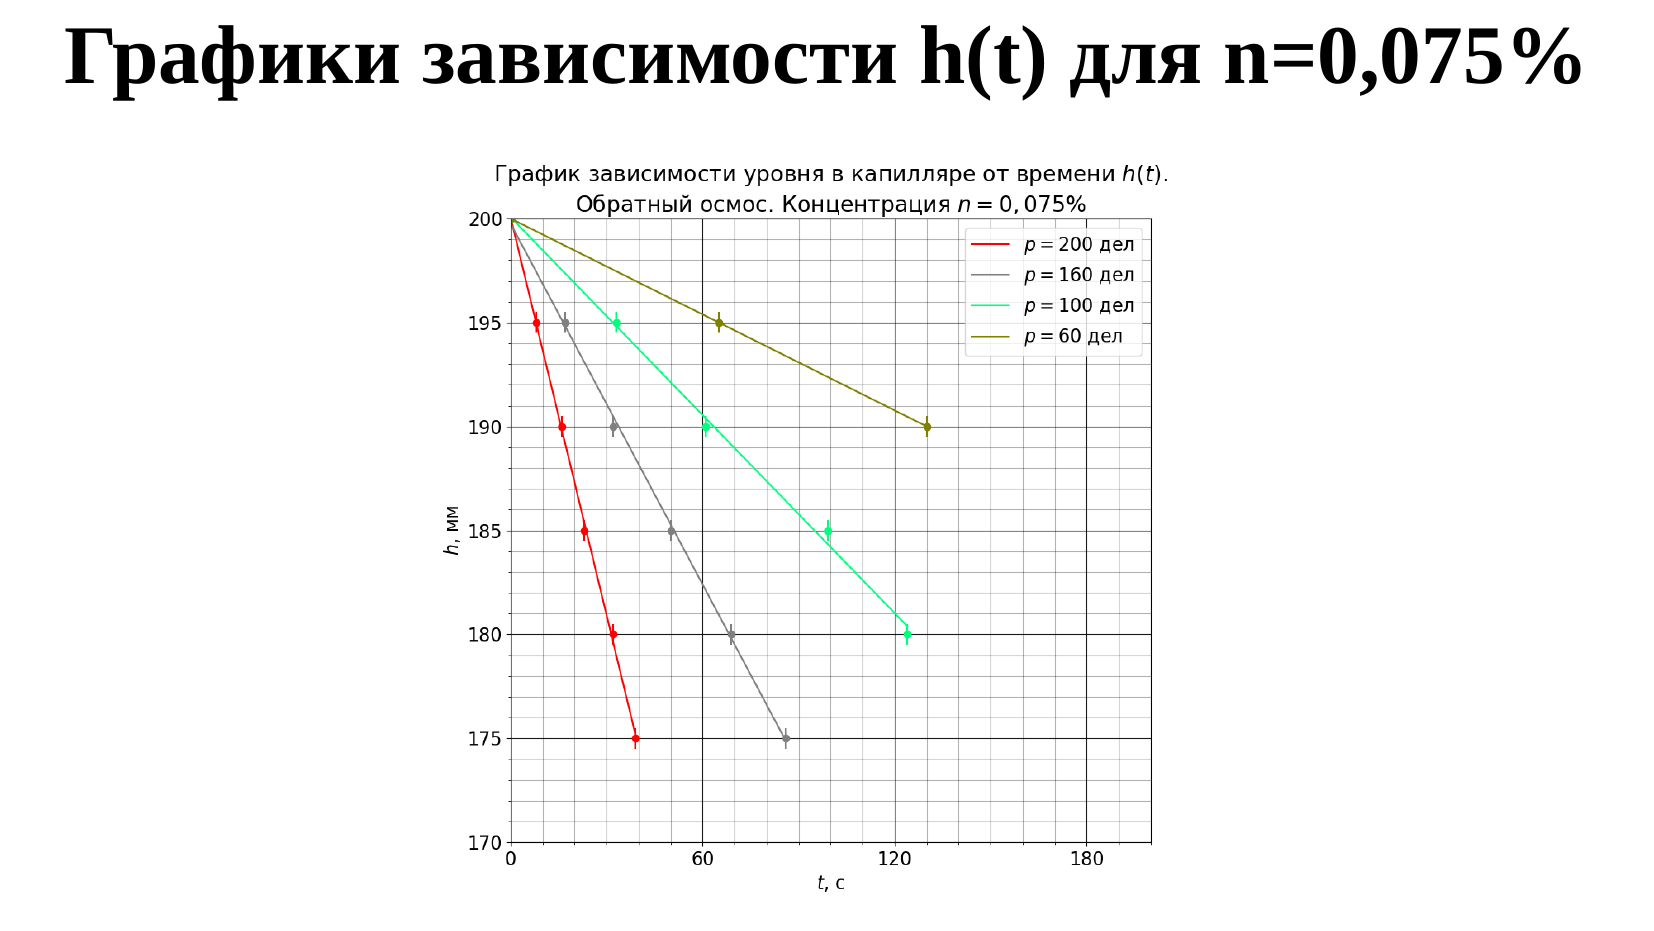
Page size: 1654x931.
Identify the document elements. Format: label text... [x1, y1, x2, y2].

picture [413, 207, 1182, 916]
title Графики зависимости h(t) для n=0,075% [0, 0, 1654, 207]
